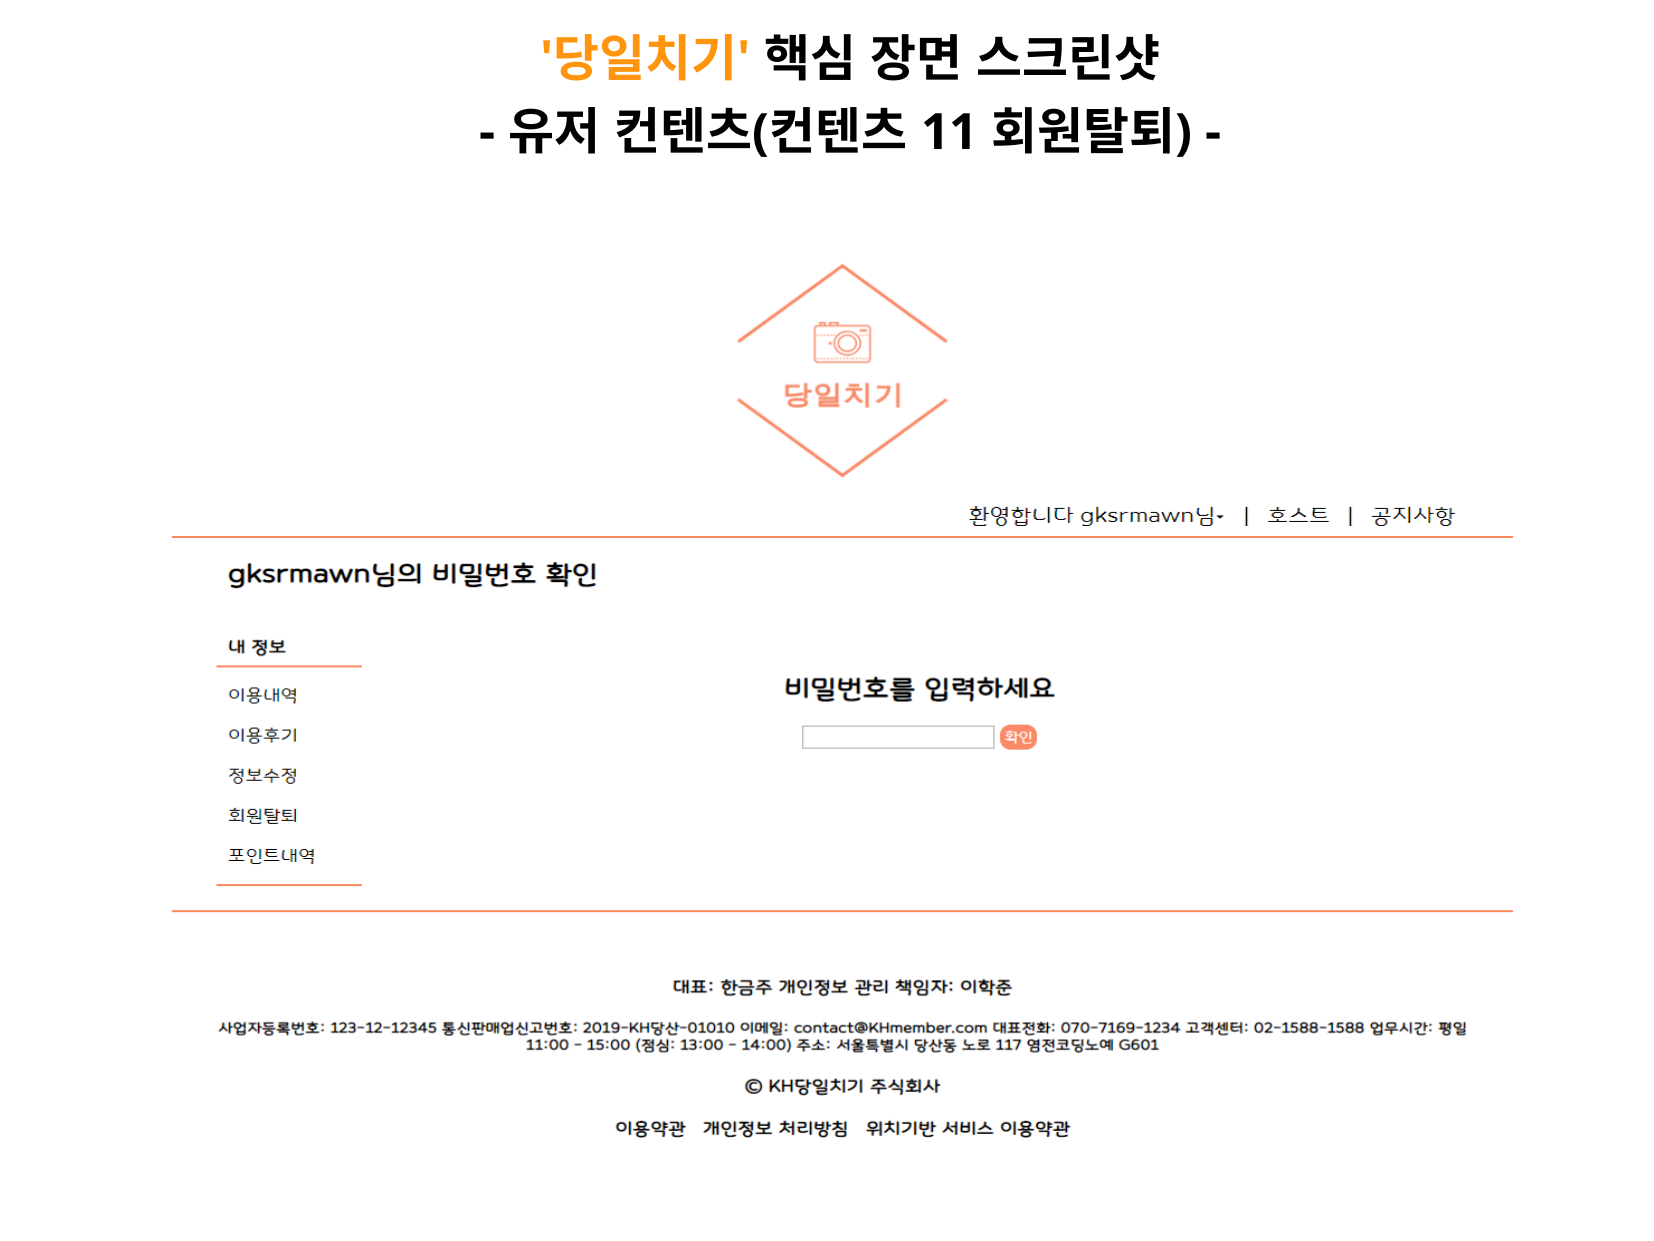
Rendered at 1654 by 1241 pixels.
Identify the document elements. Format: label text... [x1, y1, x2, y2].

title '당일치기' 핵심 장면 스크린샷 - 유저 컨텐츠(컨텐츠 11 회원탈퇴) - [106, 0, 1595, 196]
picture [106, 212, 1560, 1181]
